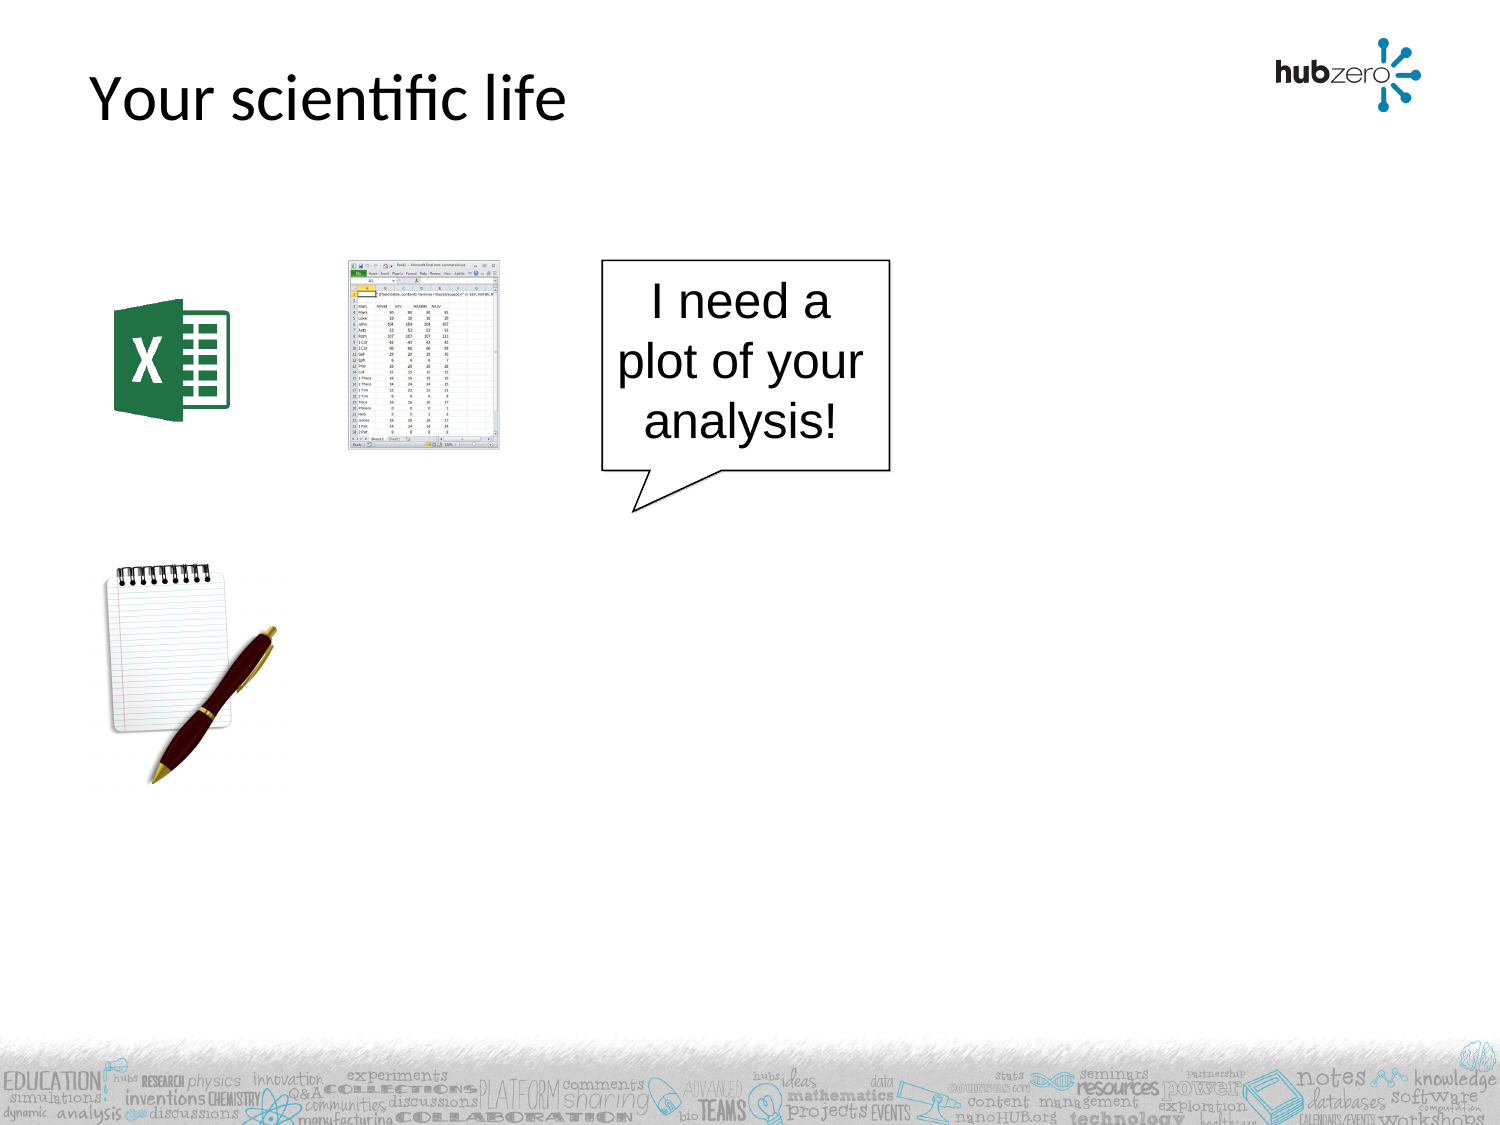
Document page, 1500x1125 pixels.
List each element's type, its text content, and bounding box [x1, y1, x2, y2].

picture [1272, 35, 1424, 44]
title Your scientific life [75, 44, 1426, 144]
picture [114, 299, 230, 422]
picture [75, 554, 298, 792]
picture [348, 260, 500, 451]
text_box I need a plot of your analysis! [602, 260, 890, 512]
picture [0, 1034, 1500, 1125]
